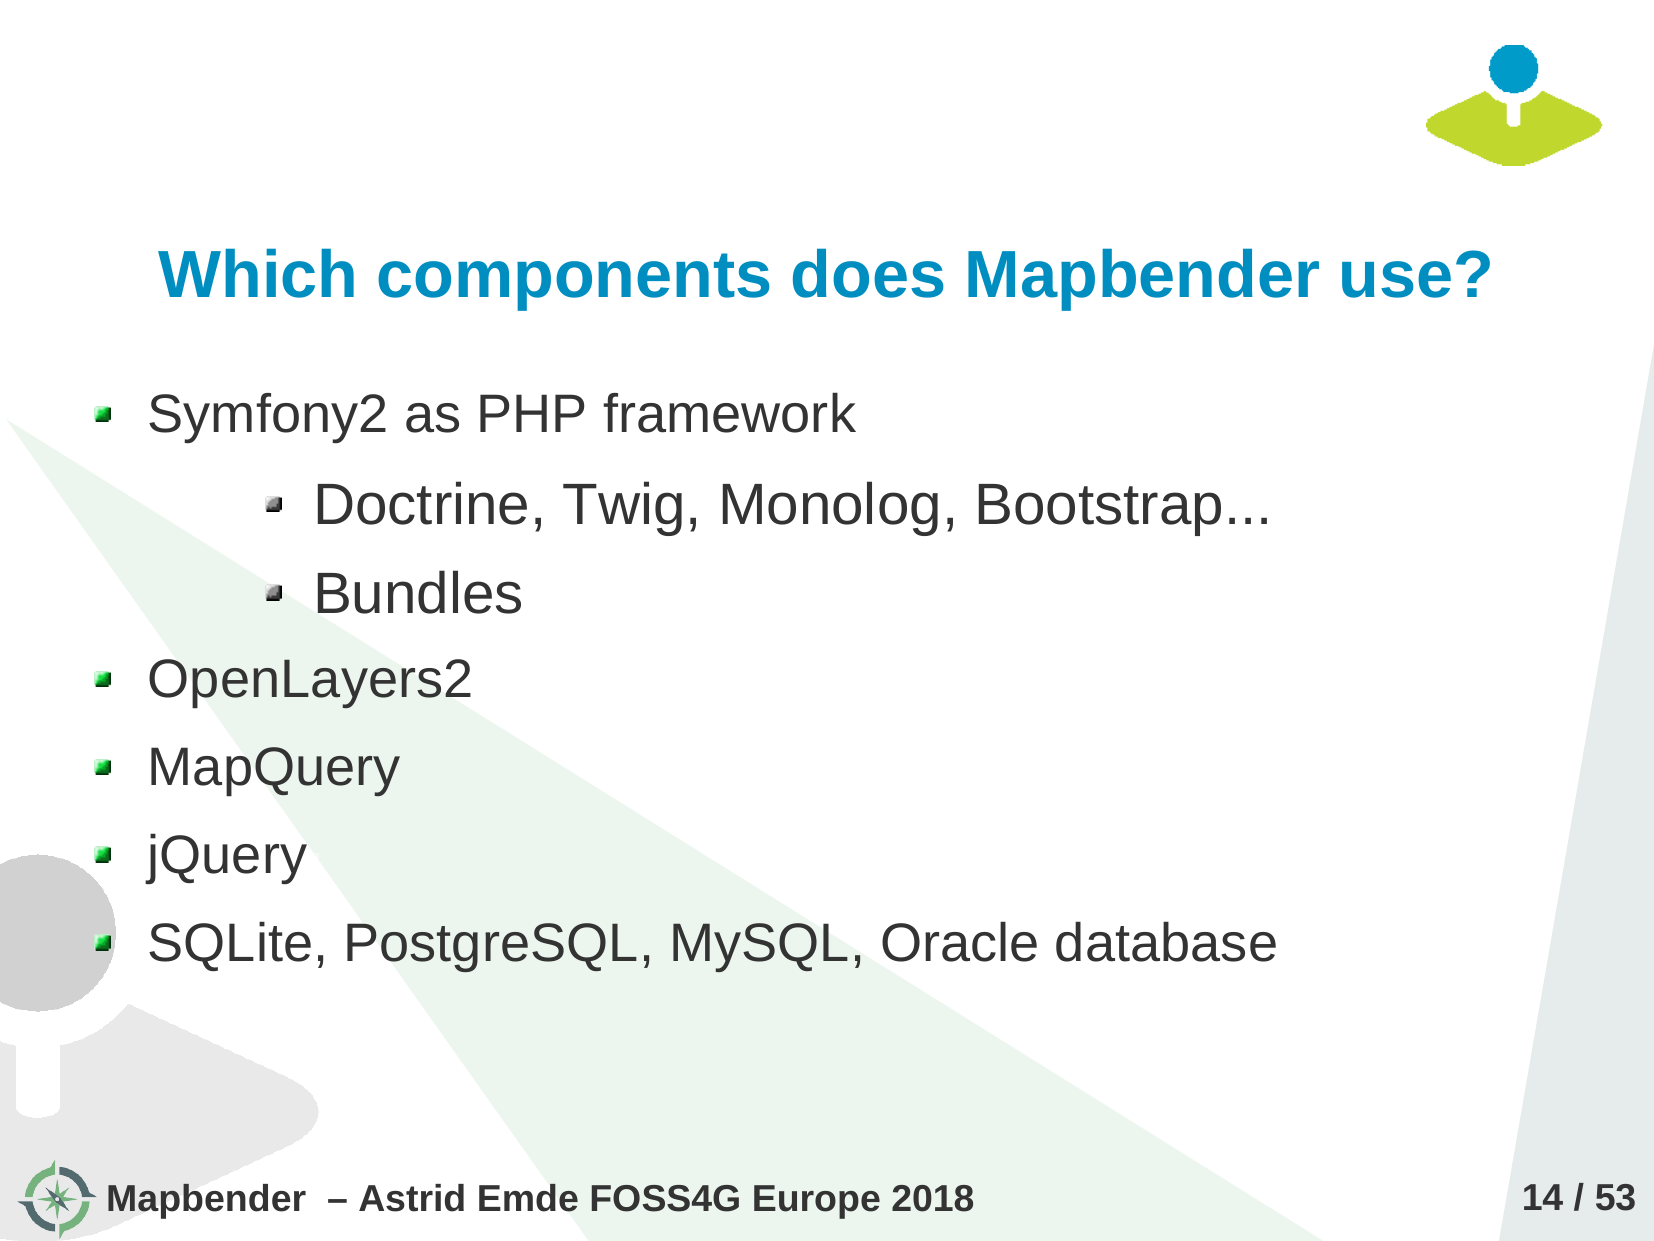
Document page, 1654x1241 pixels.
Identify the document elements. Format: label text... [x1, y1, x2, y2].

picture [16, 1158, 98, 1240]
title Which components does Mapbender use? [82, 200, 1571, 349]
picture [1426, 45, 1604, 166]
list Symfony2 as PHP framework Doctrine, Twig, Monolog, Bootstrap... Bundles OpenLayers2 MapQuery jQuery SQLite, PostgreSQL, MySQL, Oracle database [76, 383, 1565, 1203]
